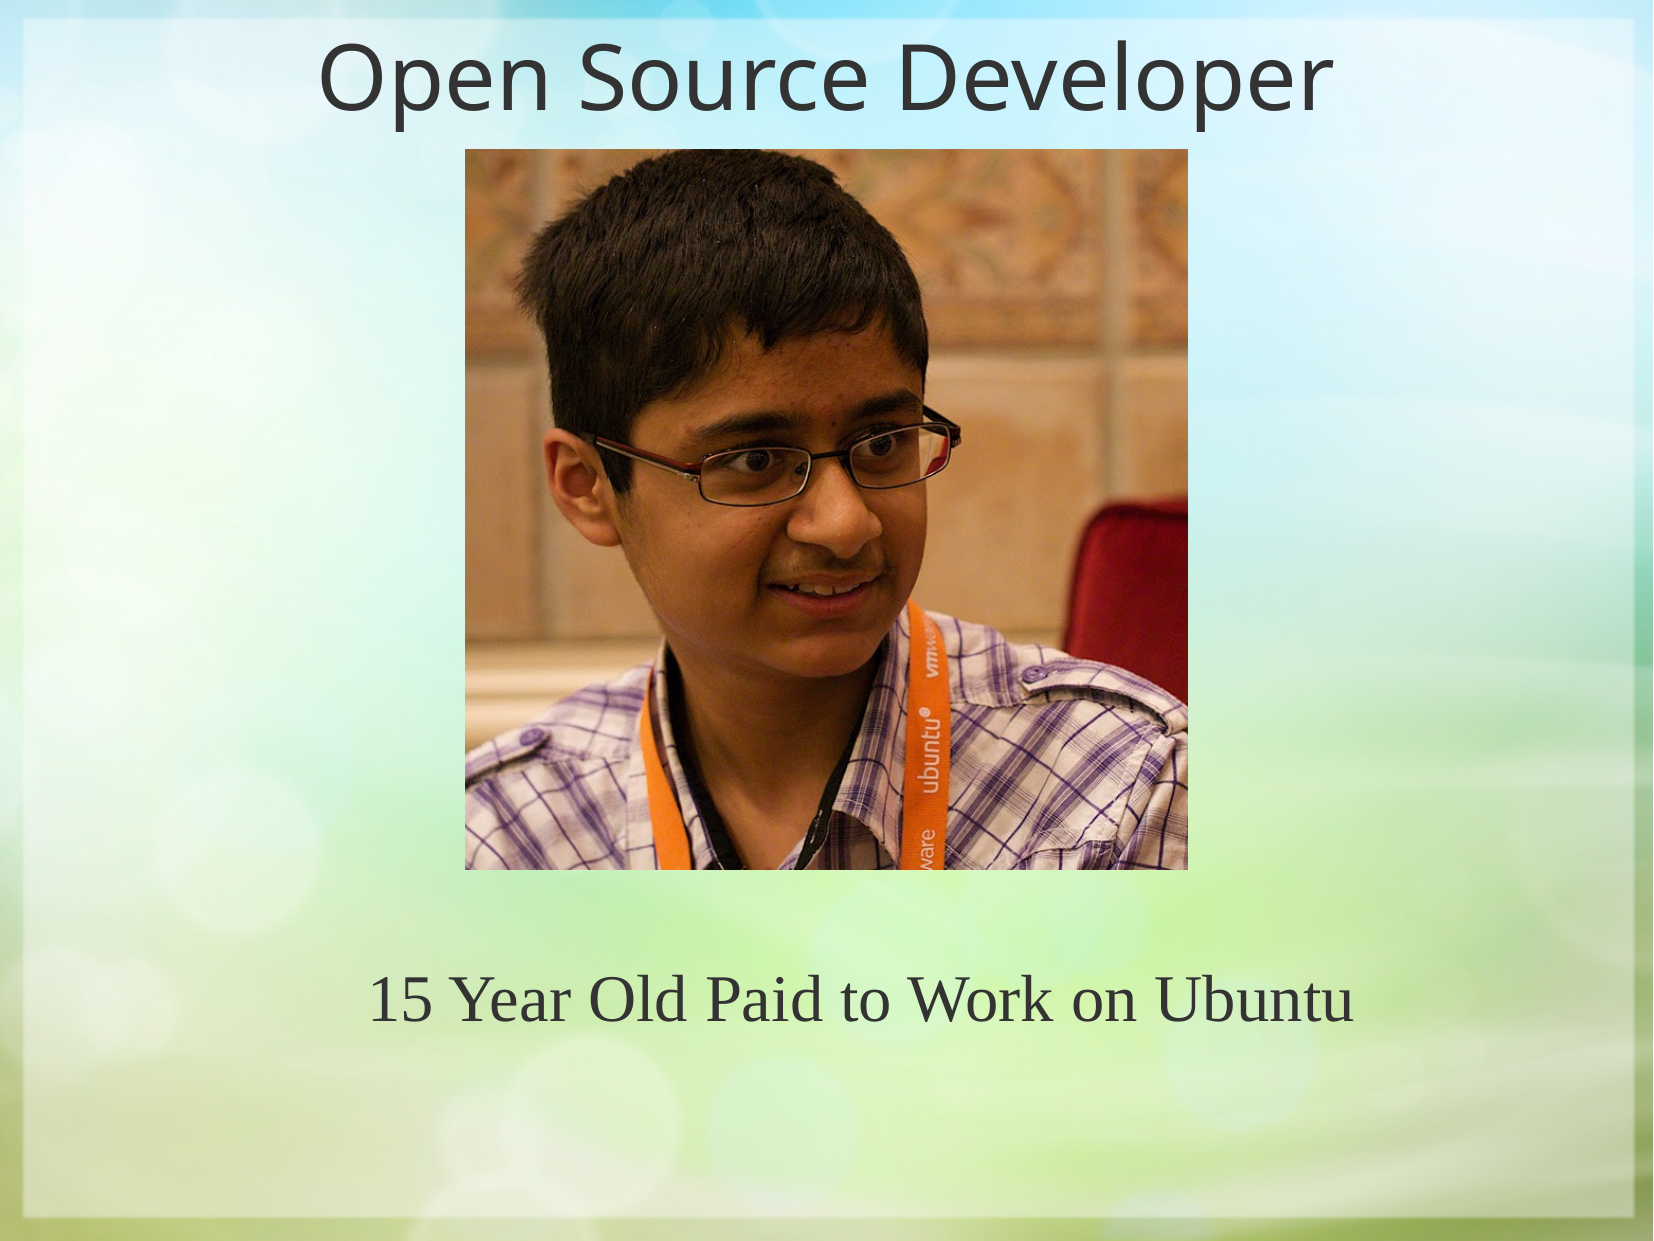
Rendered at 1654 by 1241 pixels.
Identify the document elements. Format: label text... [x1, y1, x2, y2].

title Open Source Developer [82, 0, 1571, 151]
list 15 Year Old Paid to Work on Ubuntu [82, 961, 1571, 1117]
picture [0, 0, 1654, 1241]
